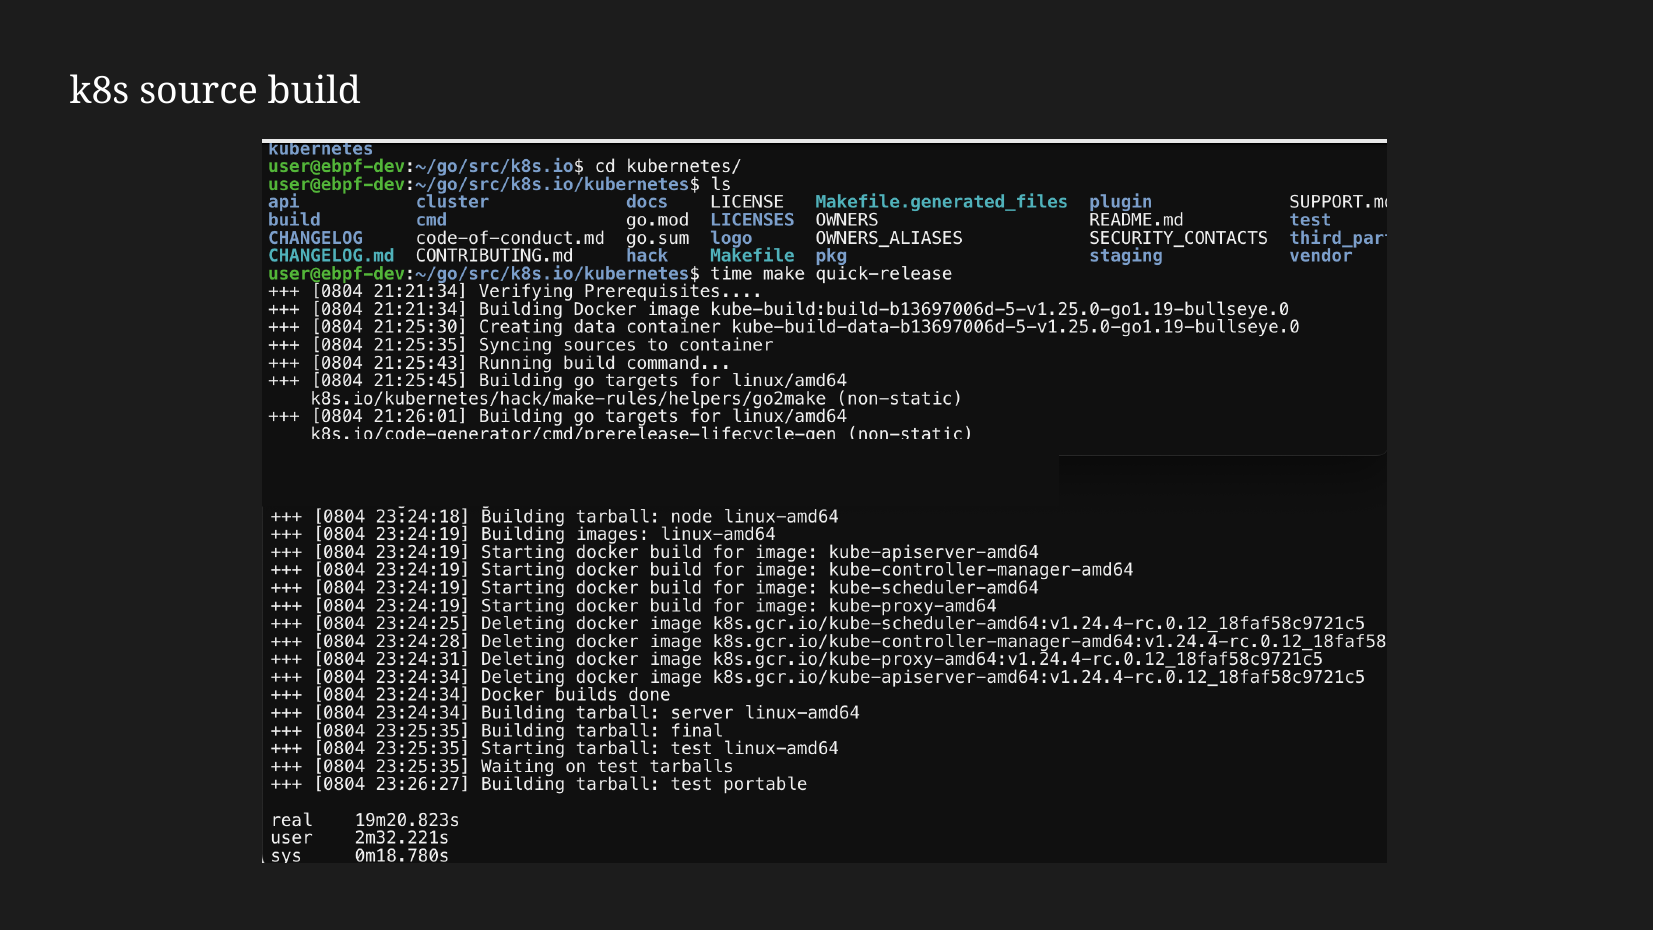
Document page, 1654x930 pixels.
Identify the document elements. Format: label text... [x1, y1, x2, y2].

picture [262, 139, 1387, 863]
text_box k8s source build [54, 56, 788, 155]
